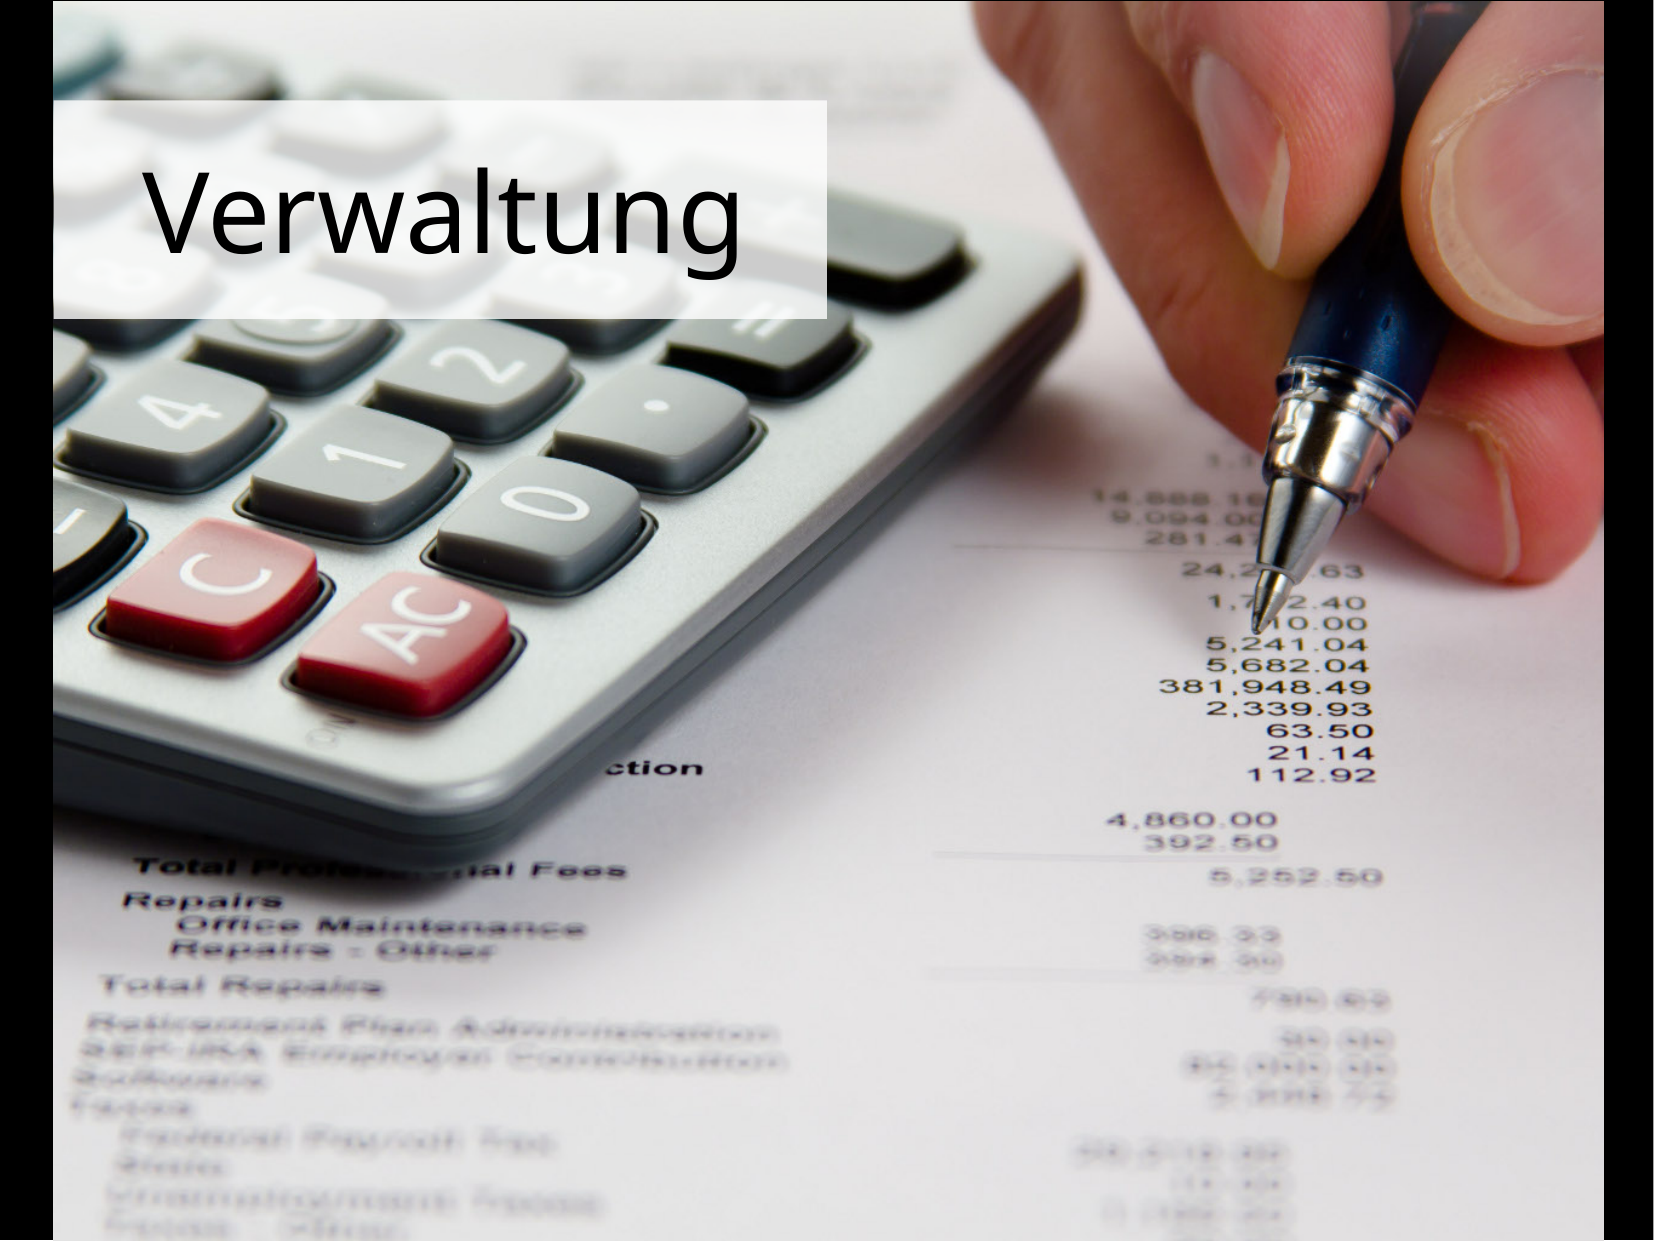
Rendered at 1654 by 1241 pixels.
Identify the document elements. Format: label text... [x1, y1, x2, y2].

text_box Verwaltung [53, 100, 827, 319]
picture [53, 1, 1604, 1241]
